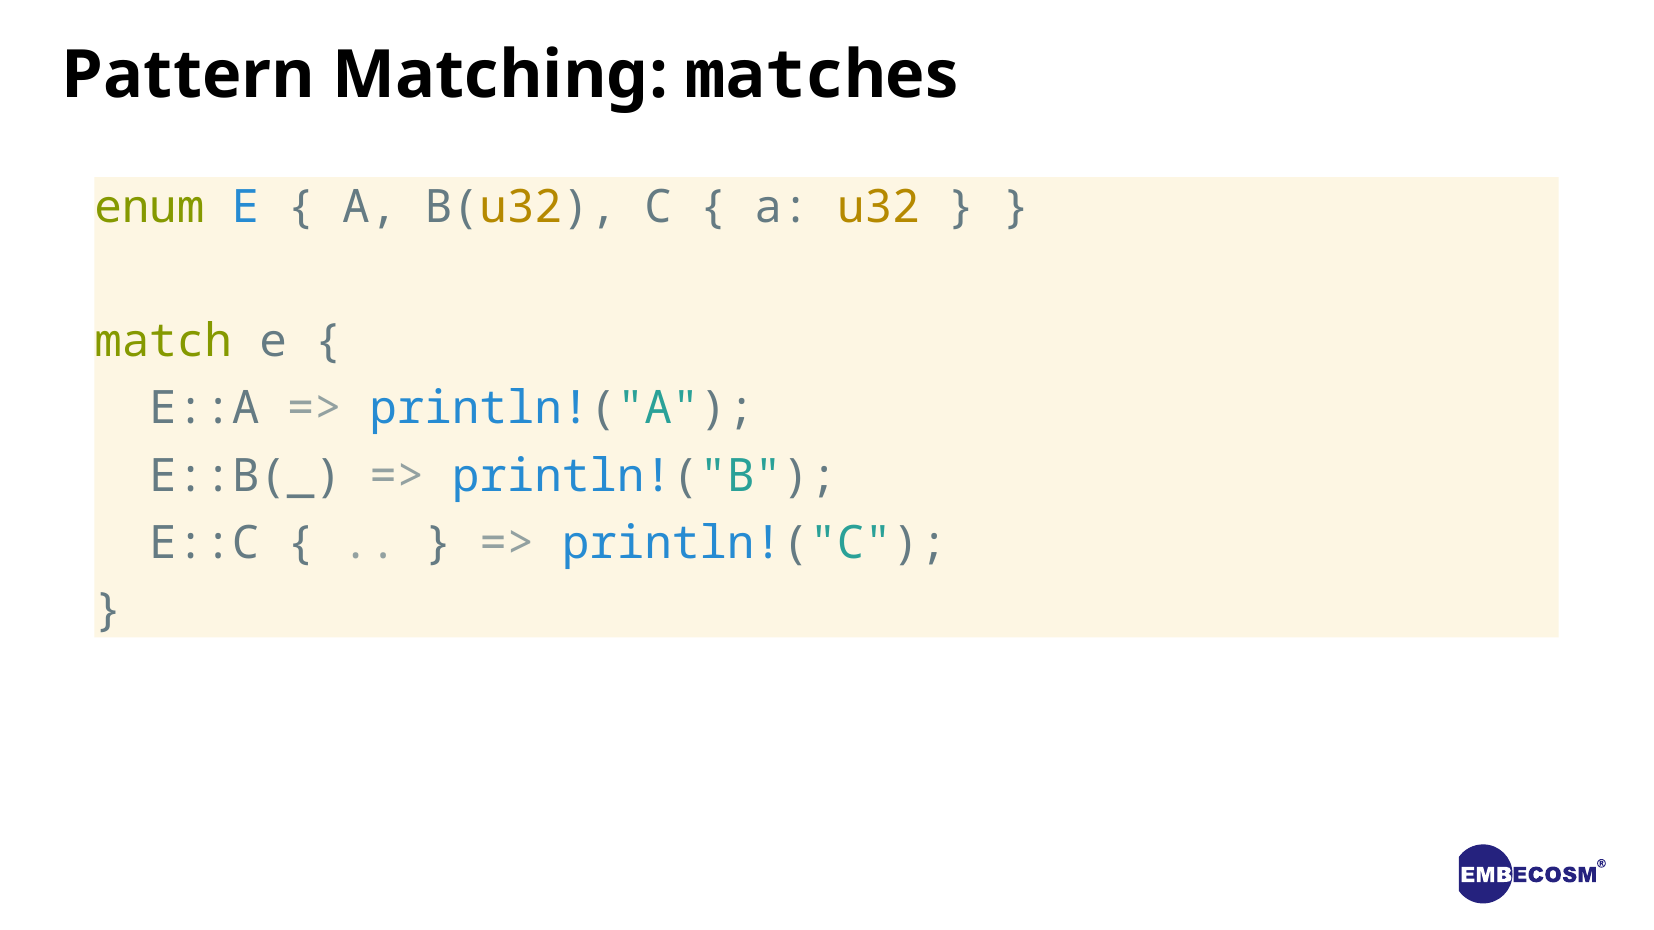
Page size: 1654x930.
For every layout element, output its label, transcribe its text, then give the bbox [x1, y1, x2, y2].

title Pattern Matching: matches [47, 26, 1606, 178]
list enum E { A, B(u32), C { a: u32 } } match e { E::A => println!("A"); E::B(_) => println!("B"); E::C { .. } => println!("C"); } [94, 177, 1559, 638]
